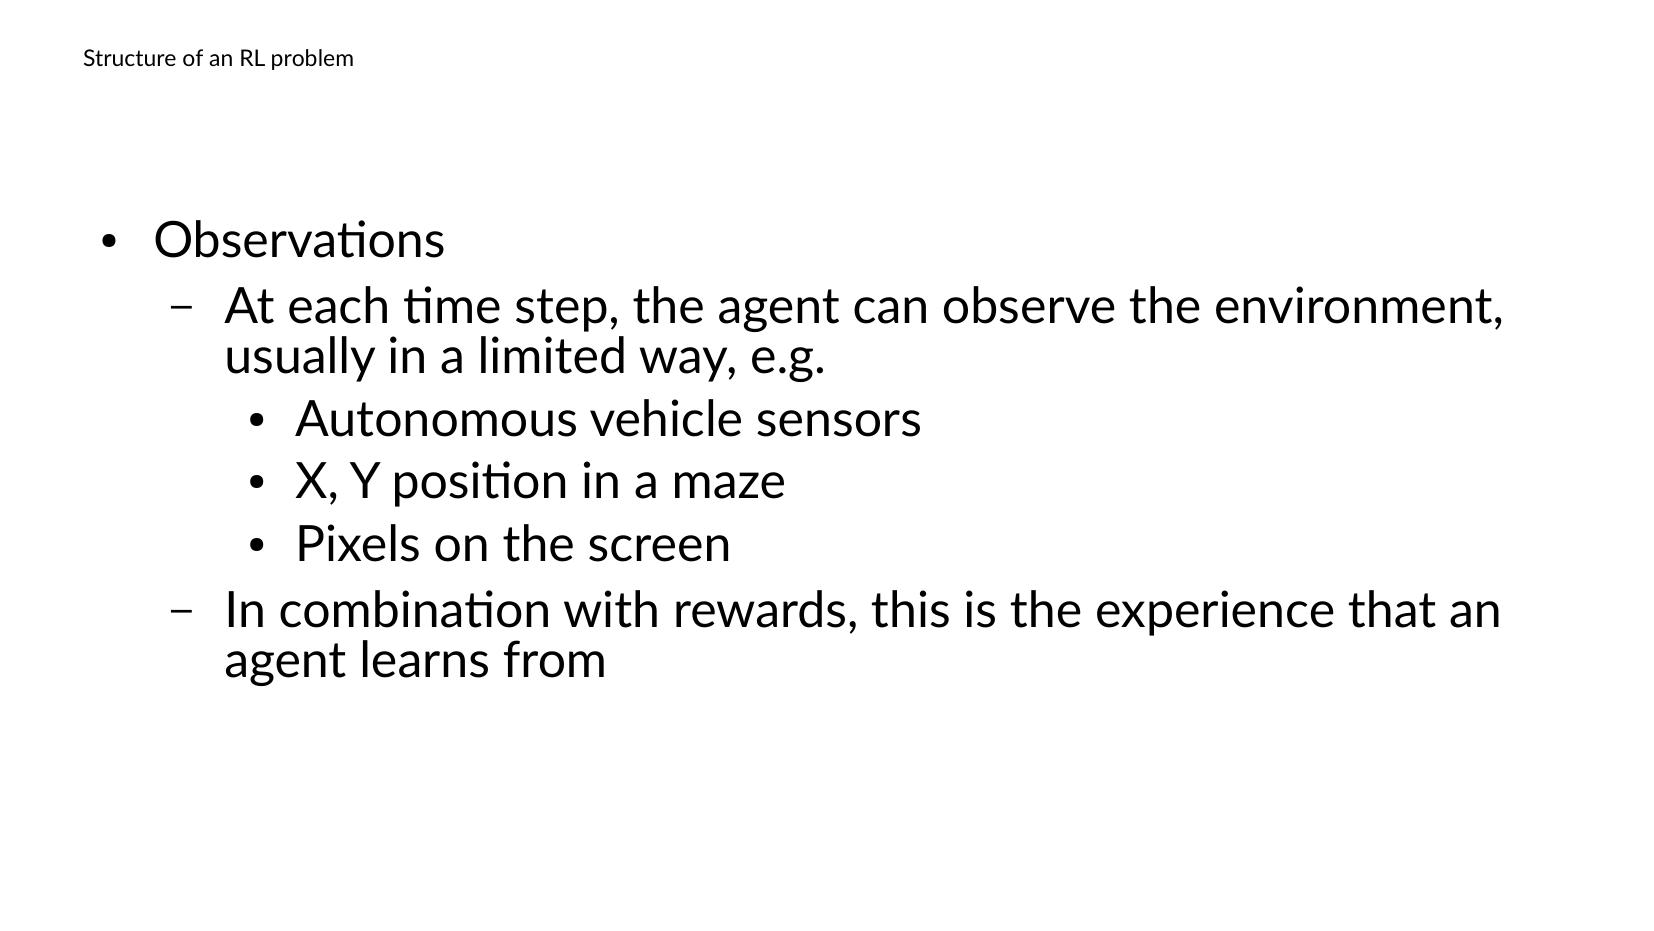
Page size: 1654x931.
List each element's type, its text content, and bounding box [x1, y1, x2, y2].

title Structure of an RL problem [83, 0, 1571, 119]
list Observations At each time step, the agent can observe the environment, usually in a limited way, e.g. Autonomous vehicle sensors X, Y position in a maze Pixels on the screen In combination with rewards, this is the experience that an agent learns from [82, 217, 1571, 839]
